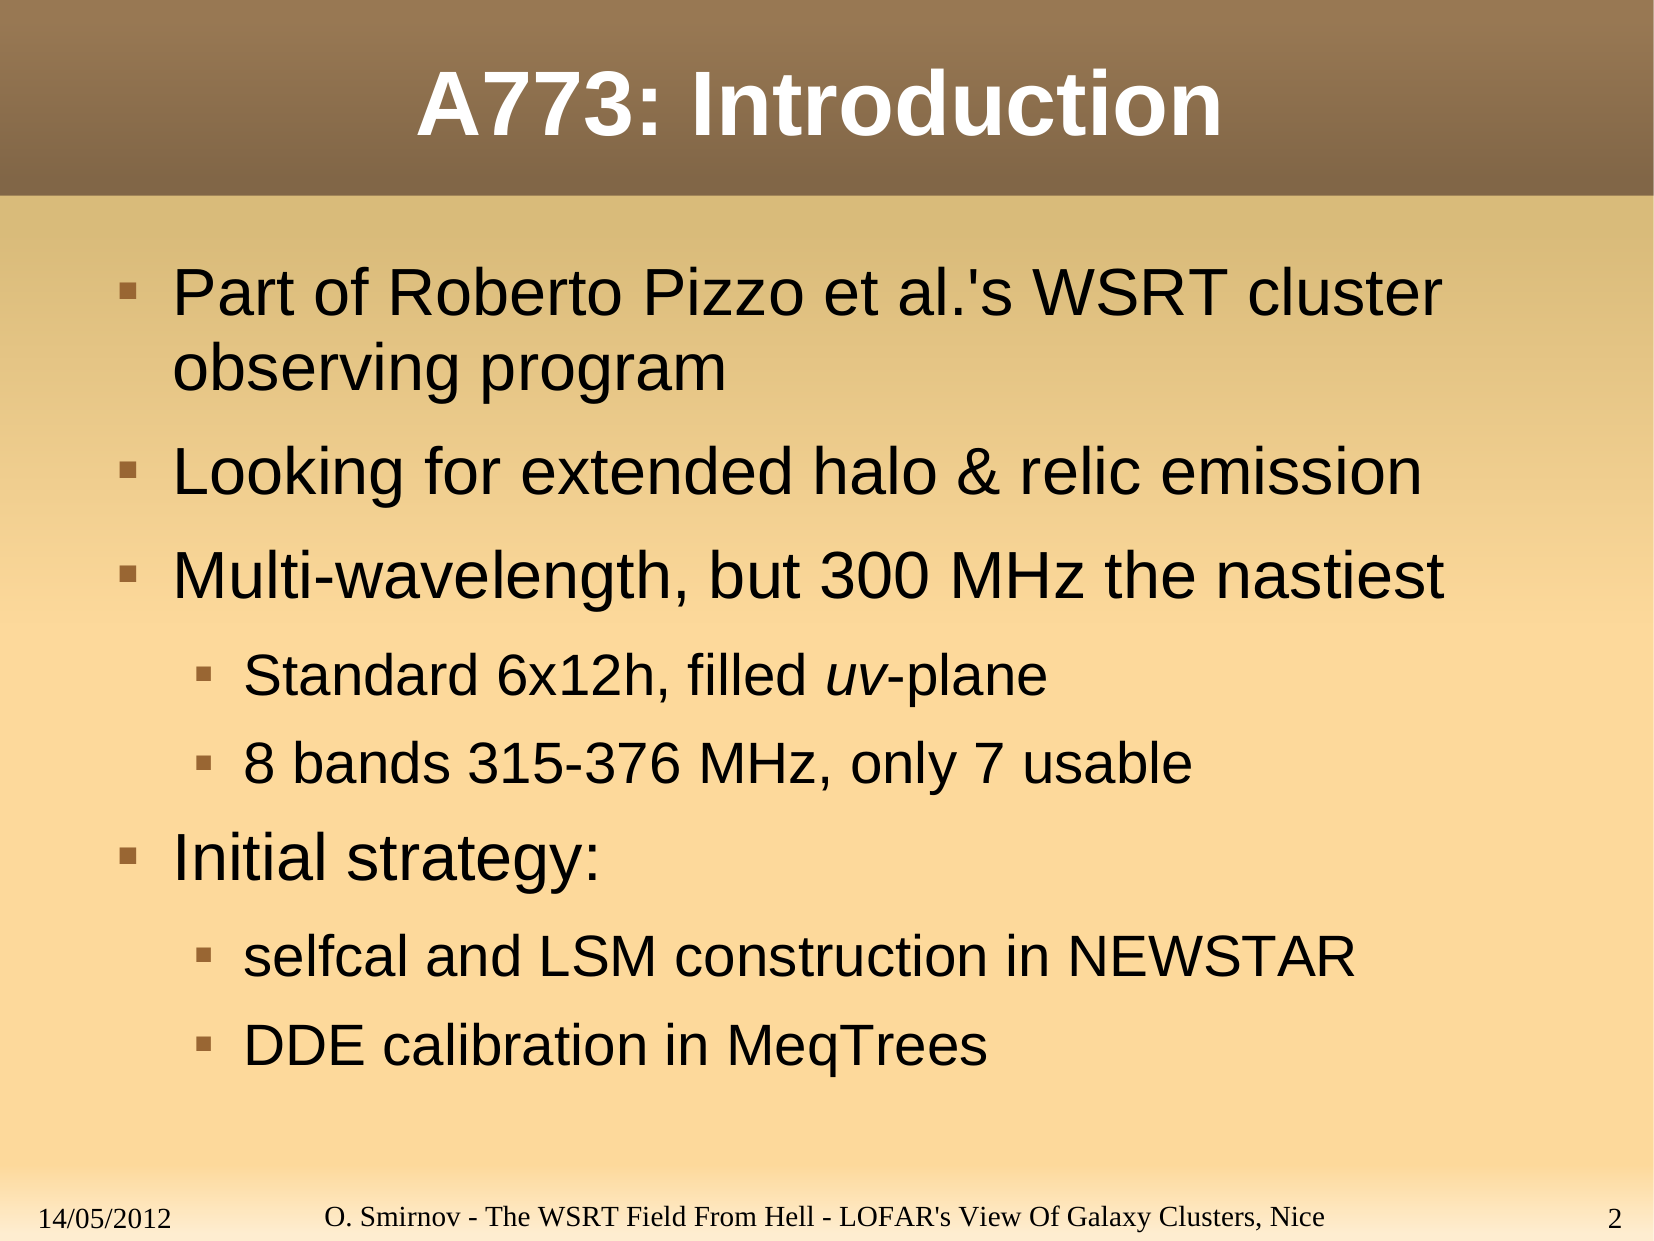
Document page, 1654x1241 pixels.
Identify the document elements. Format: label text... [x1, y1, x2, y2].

title A773: Introduction [76, 0, 1565, 208]
list Part of Roberto Pizzo et al.'s WSRT cluster observing program Looking for extended halo & relic emission Multi-wavelength, but 300 MHz the nastiest Standard 6x12h, filled uv-plane 8 bands 315-376 MHz, only 7 usable Initial strategy: selfcal and LSM construction in NEWSTAR DDE calibration in MeqTrees [101, 255, 1591, 1078]
picture [0, 0, 1654, 1241]
